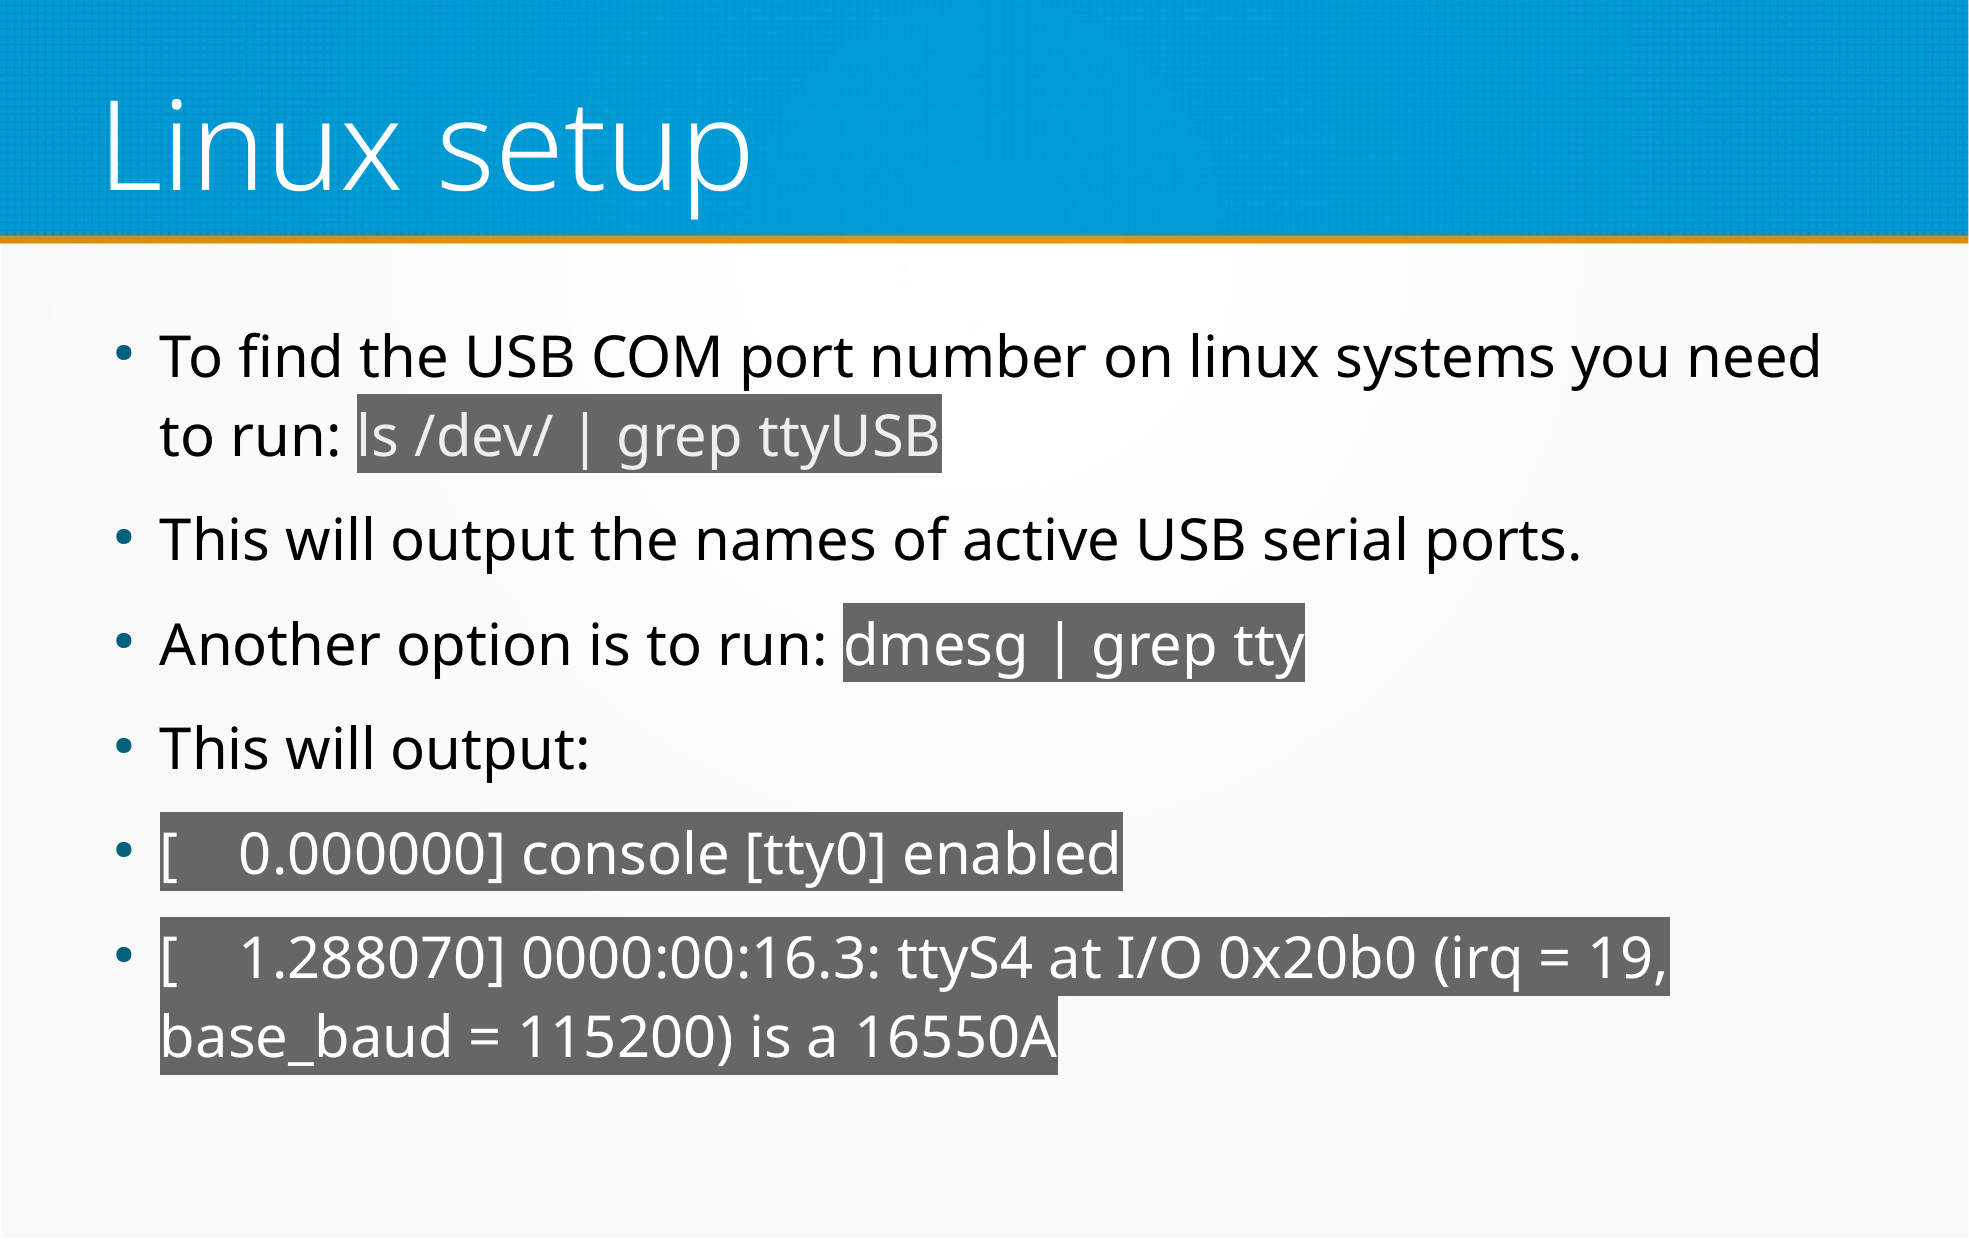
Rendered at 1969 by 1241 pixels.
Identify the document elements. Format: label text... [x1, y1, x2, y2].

title Linux setup [98, 19, 1870, 227]
picture [0, 233, 1969, 1241]
list To find the USB COM port number on linux systems you need to run: ls /dev/ | grep ttyUSB This will output the names of active USB serial ports. Another option is to run: dmesg | grep tty This will output: [ 0.000000] console [tty0] enabled [ 1.288070] 0000:00:16.3: ttyS4 at I/O 0x20b0 (irq = 19, base_baud = 115200) is a 16550A [98, 315, 1861, 1081]
